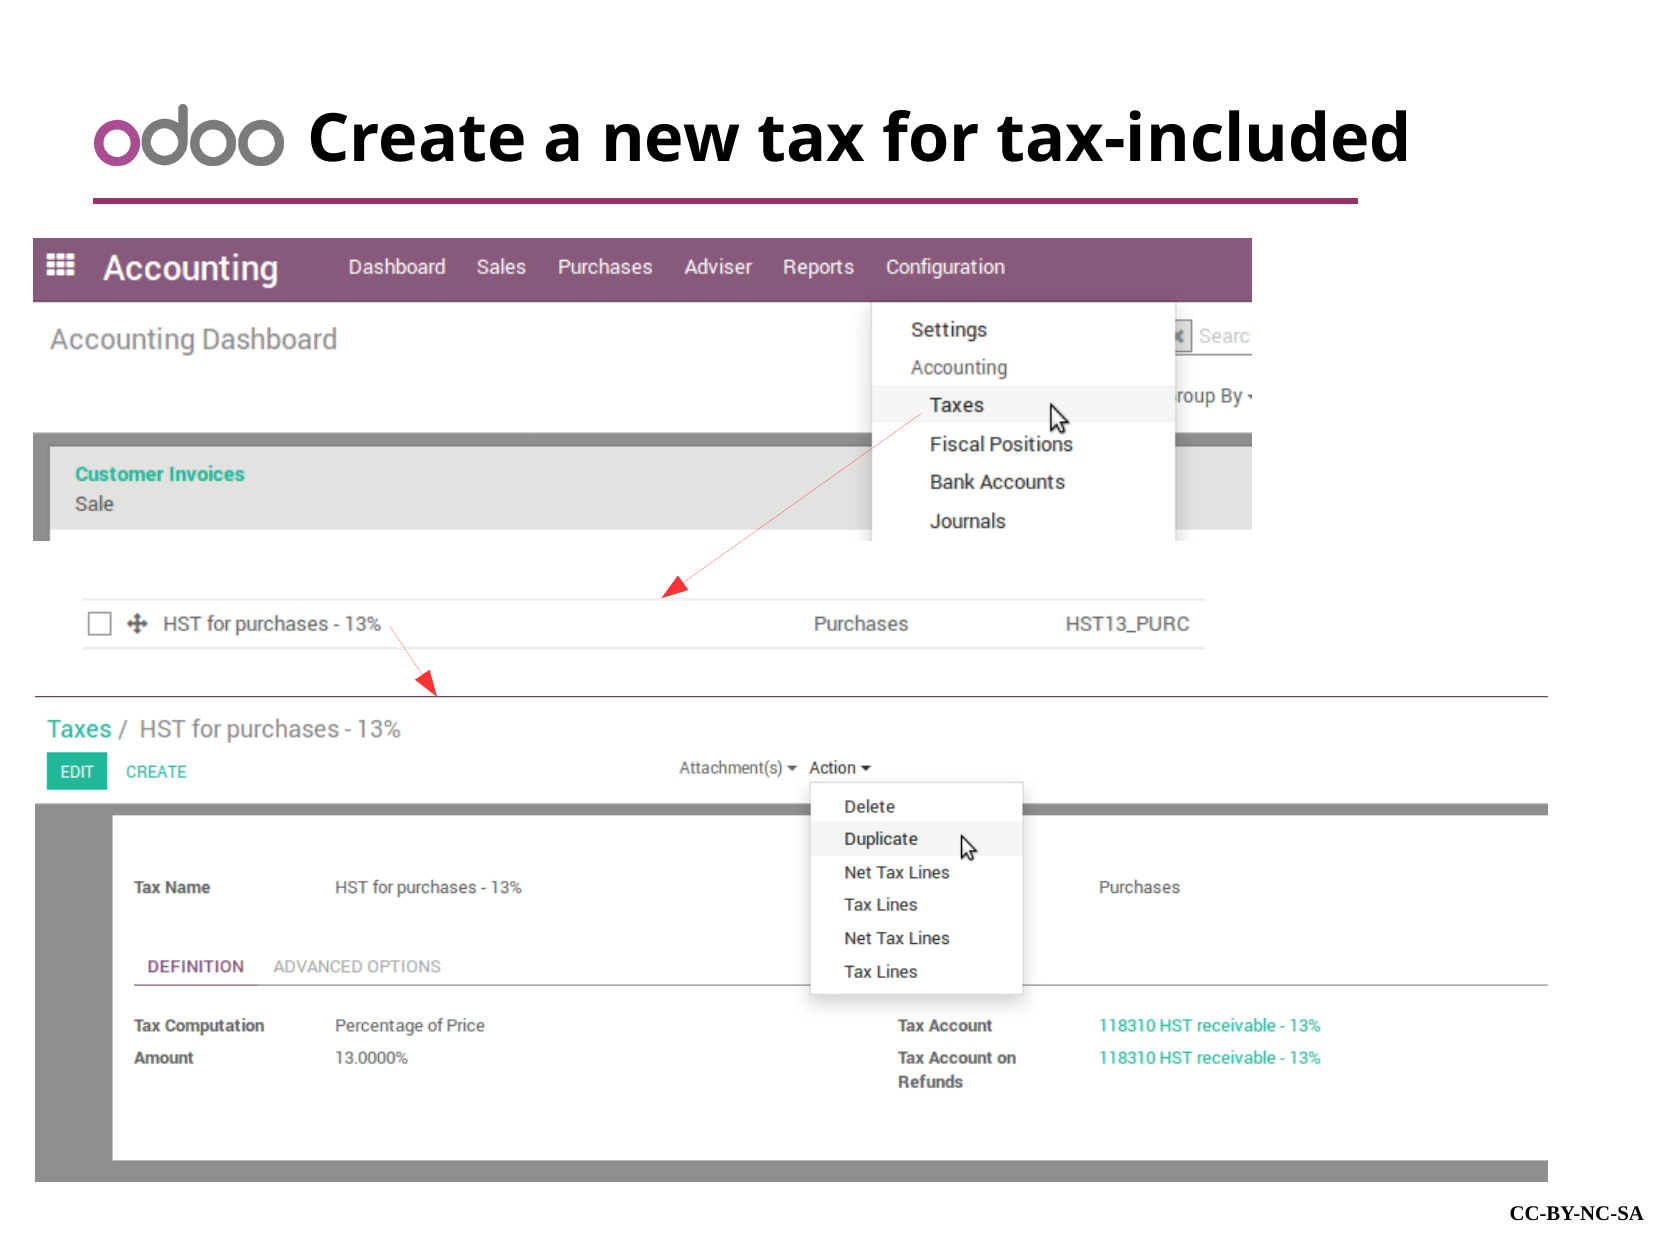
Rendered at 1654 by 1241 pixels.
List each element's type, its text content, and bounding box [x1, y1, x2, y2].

picture [82, 598, 1205, 650]
picture [35, 696, 1548, 1182]
title Create a new tax for tax-included [307, 31, 1570, 239]
picture [33, 238, 1252, 541]
picture [94, 104, 284, 166]
